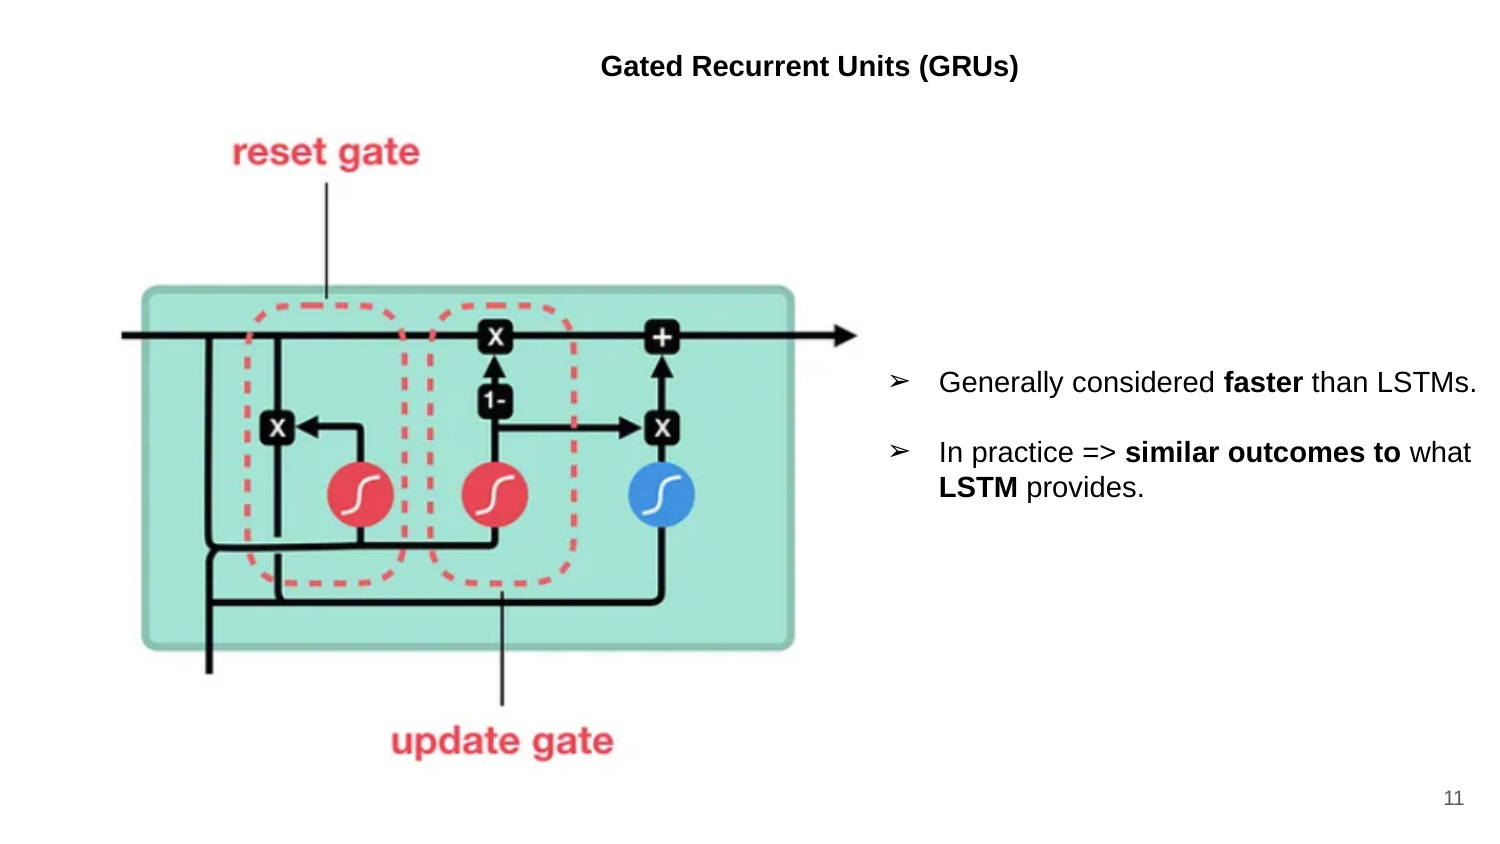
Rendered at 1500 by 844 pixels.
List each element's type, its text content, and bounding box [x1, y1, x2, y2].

slide_number <number> [1389, 764, 1480, 830]
text_box Generally considered faster than LSTMs. In practice => similar outcomes to what LSTM provides. [848, 348, 1494, 604]
picture [98, 118, 897, 791]
text_box Gated Recurrent Units (GRUs) [585, 32, 1058, 102]
